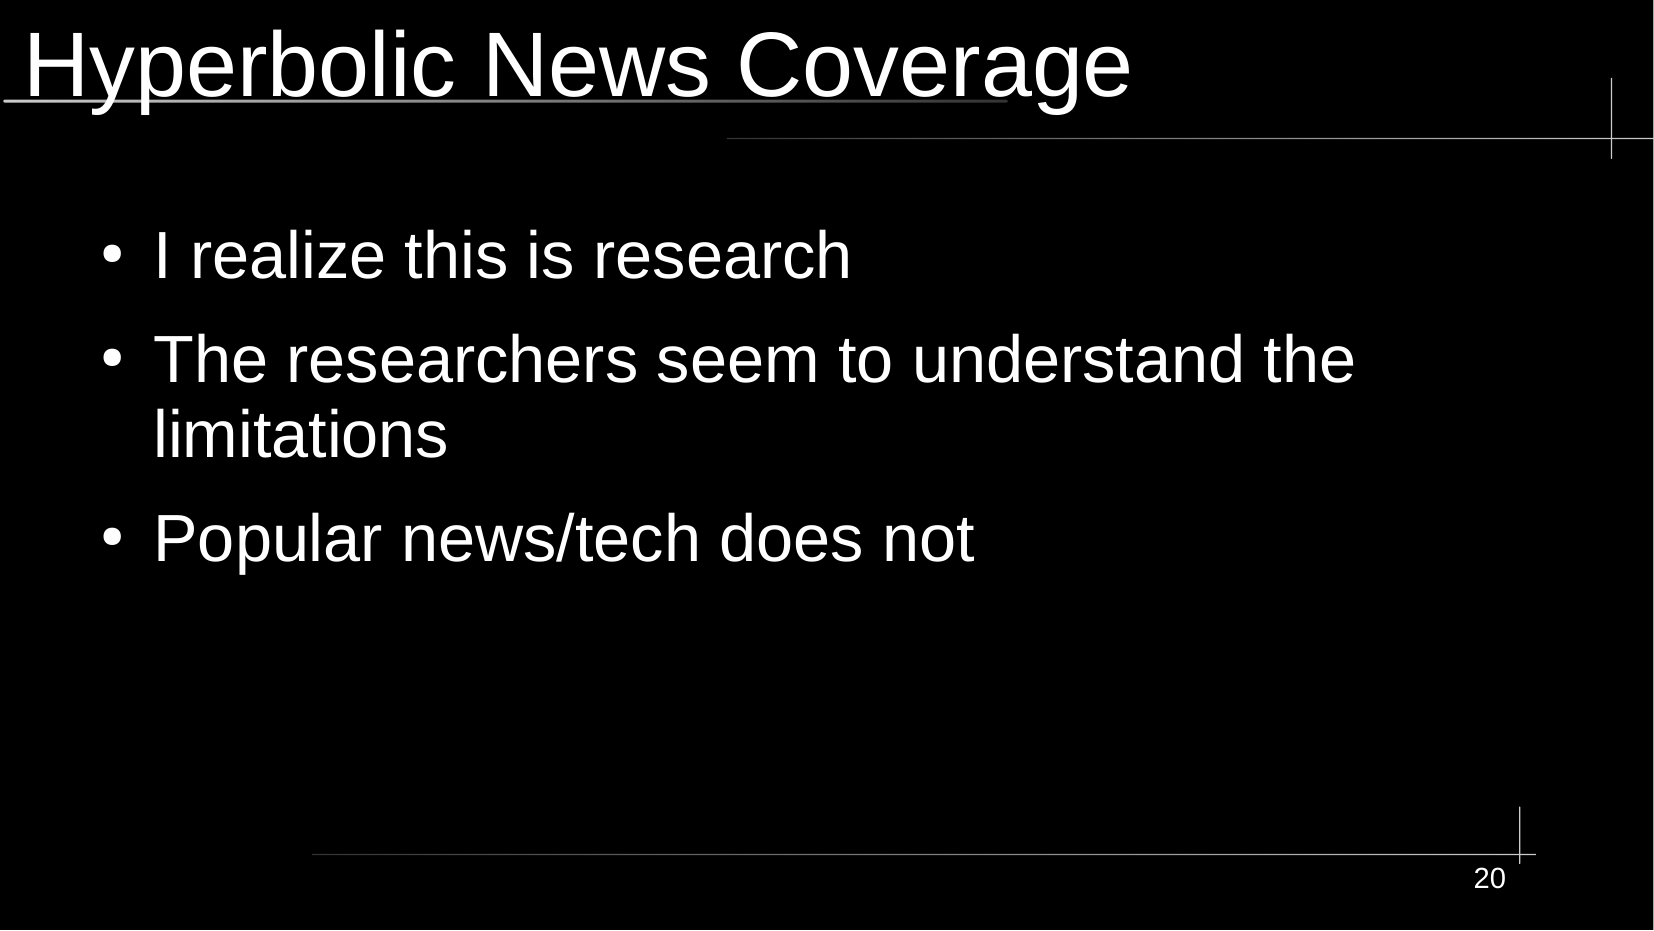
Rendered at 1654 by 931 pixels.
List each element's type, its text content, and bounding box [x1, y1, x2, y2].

title Hyperbolic News Coverage [23, 11, 1589, 119]
list I realize this is research The researchers seem to understand the limitations Popular news/tech does not [82, 217, 1571, 758]
